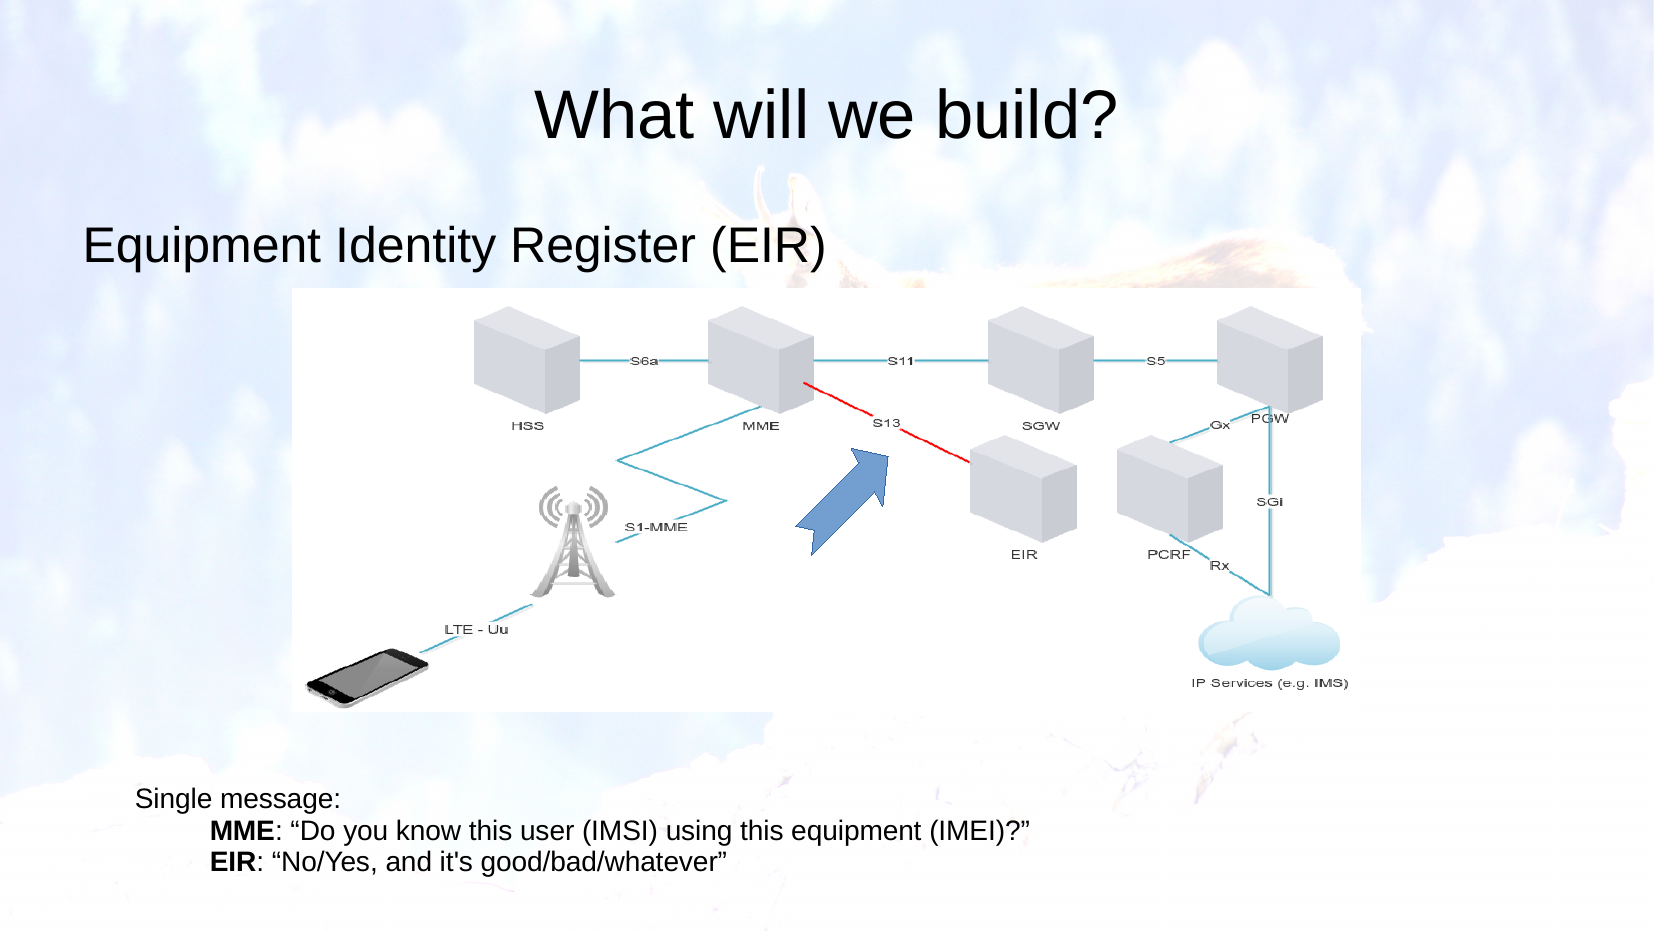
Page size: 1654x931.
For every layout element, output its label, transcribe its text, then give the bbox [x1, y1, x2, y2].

list Equipment Identity Register (EIR) [82, 217, 1571, 758]
title What will we build? [82, 37, 1571, 193]
text_box Single message: MME: “Do you know this user (IMSI) using this equipment (IMEI)?” EIR: “No/Yes, and it's good/bad/whatever” [120, 776, 1531, 886]
picture [0, 0, 1654, 931]
text_box [795, 448, 889, 556]
